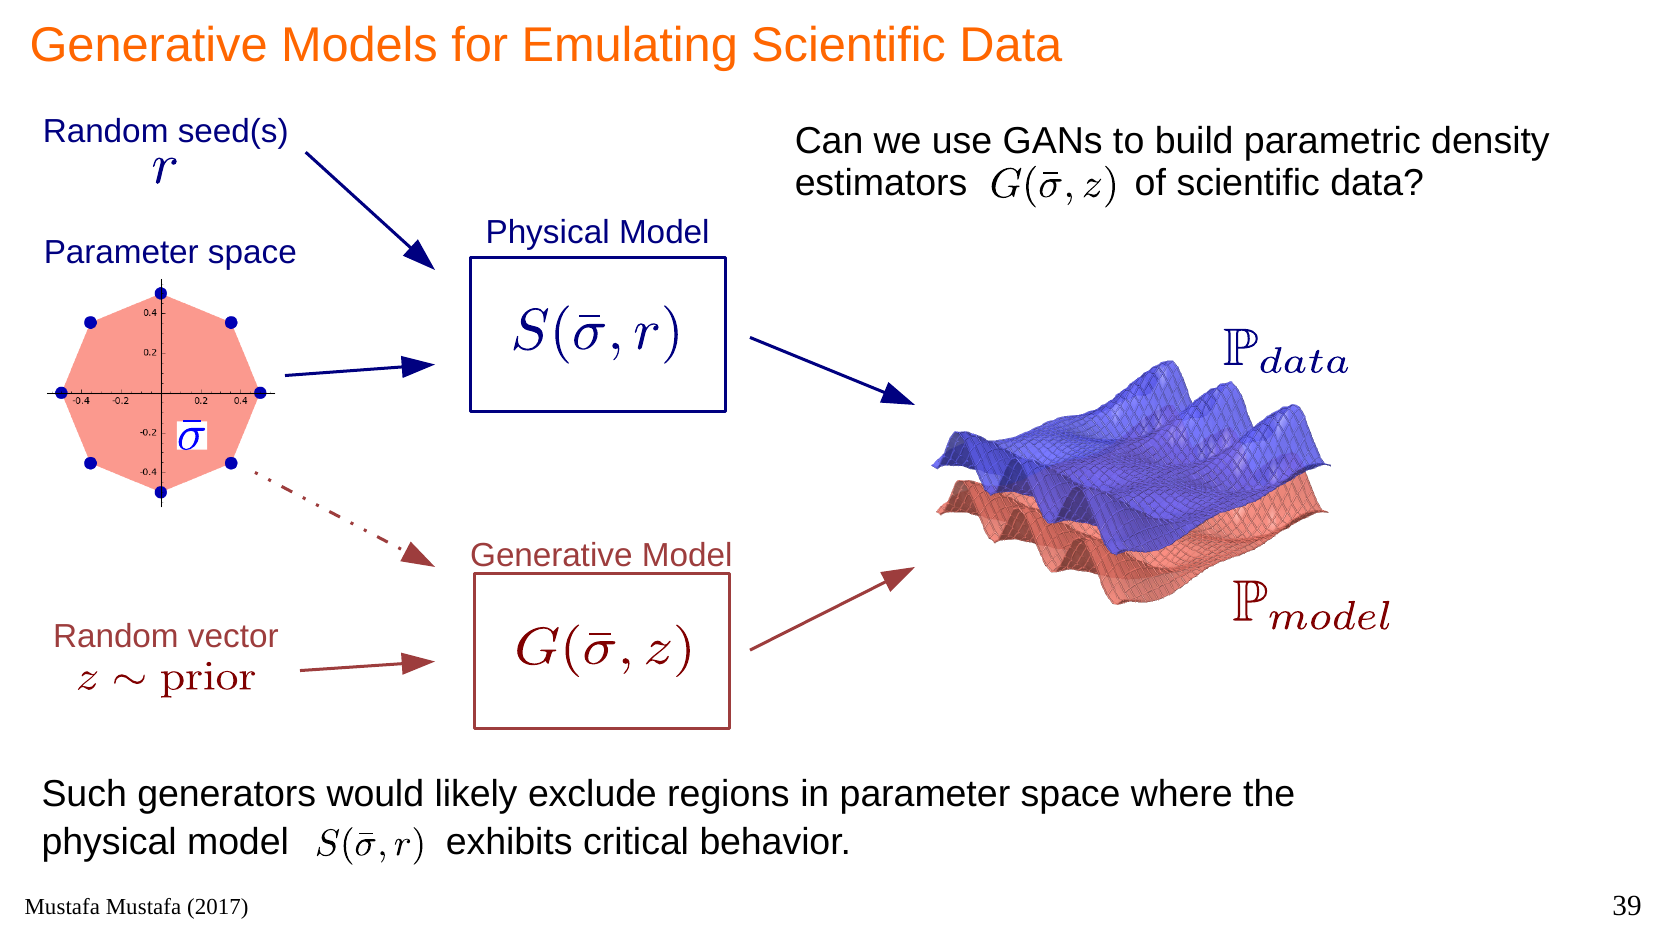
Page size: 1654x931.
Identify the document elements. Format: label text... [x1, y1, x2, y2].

text_box [514, 624, 696, 677]
text_box [176, 420, 208, 451]
picture [896, 264, 1364, 686]
text_box Random seed(s) [28, 105, 304, 158]
text_box Random vector [38, 610, 294, 663]
text_box [315, 827, 427, 865]
text_box Can we use GANs to build parametric density estimators of scientific data? [780, 111, 1576, 217]
text_box [151, 157, 180, 184]
text_box [989, 165, 1119, 208]
text_box Such generators would likely exclude regions in parameter space where the physical model exhibits critical behavior. [26, 765, 1591, 870]
title Generative Models for Emulating Scientific Data [29, 15, 1621, 74]
text_box [1232, 580, 1393, 630]
text_box [1222, 328, 1351, 374]
picture [40, 279, 281, 513]
text_box Parameter space [28, 226, 327, 279]
text_box Physical Model [470, 206, 726, 256]
text_box [75, 661, 257, 698]
text_box [510, 305, 684, 364]
text_box Generative Model [455, 528, 748, 581]
